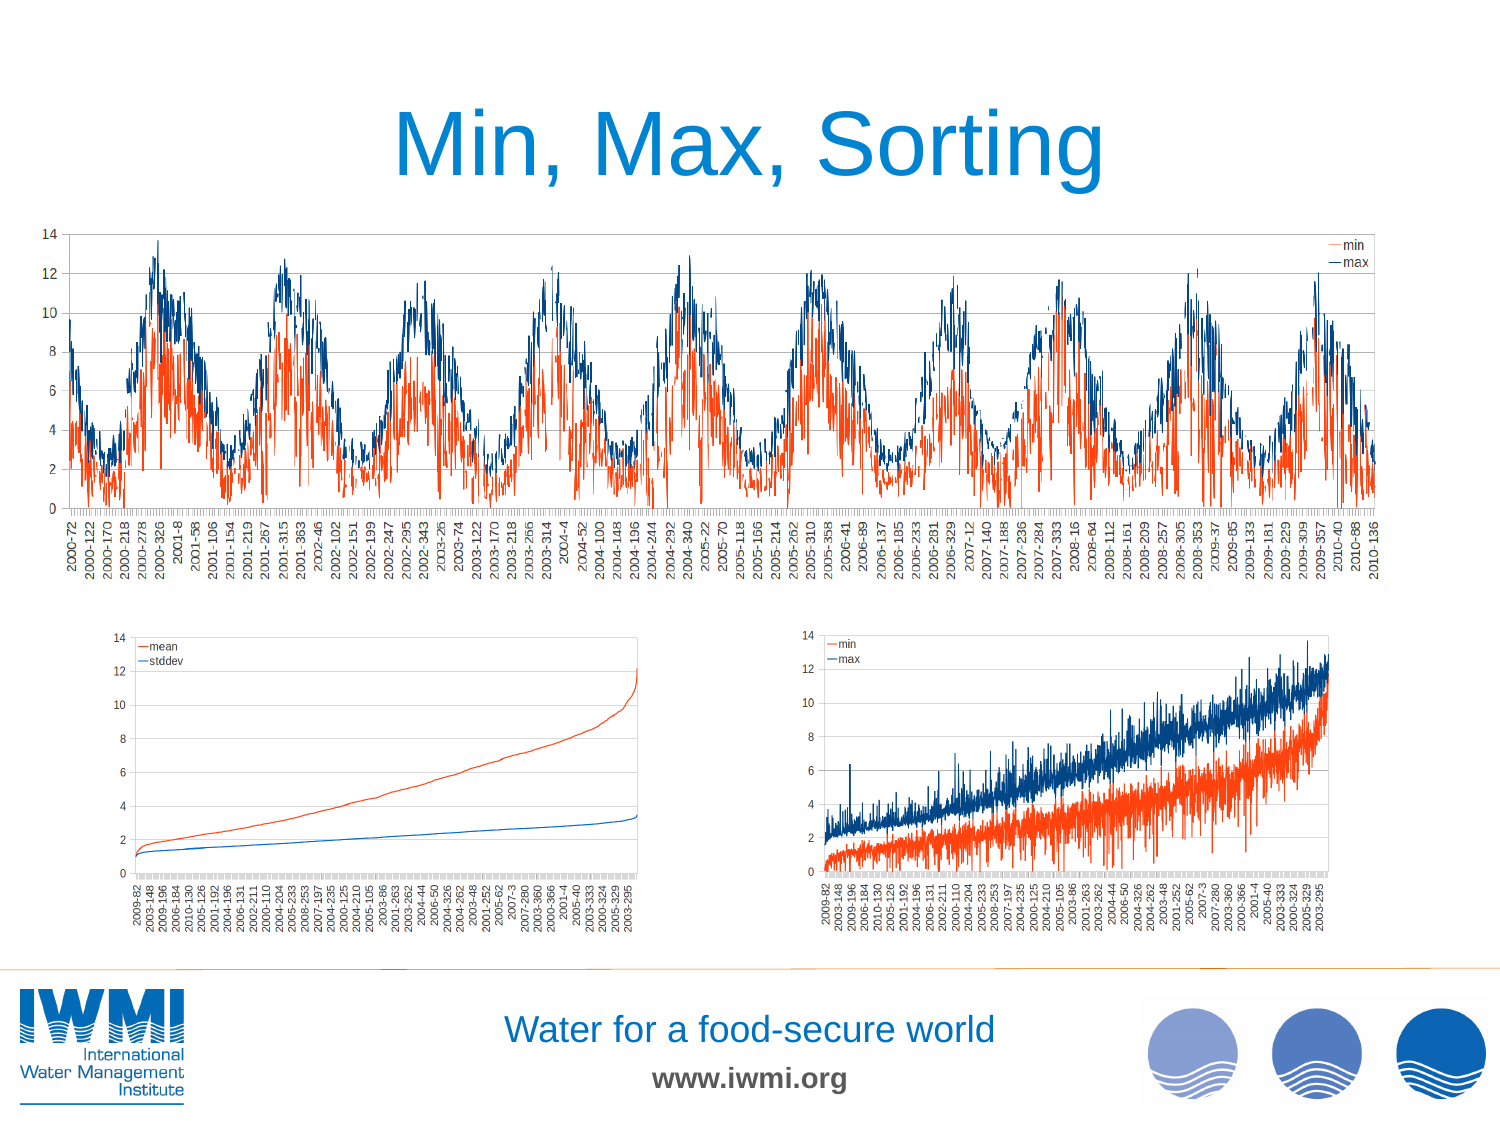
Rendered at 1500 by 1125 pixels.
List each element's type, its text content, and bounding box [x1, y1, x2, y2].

picture [30, 224, 1381, 592]
picture [20, 989, 184, 1105]
picture [106, 626, 644, 938]
title Min, Max, Sorting [75, 76, 1426, 202]
picture [798, 626, 1335, 938]
